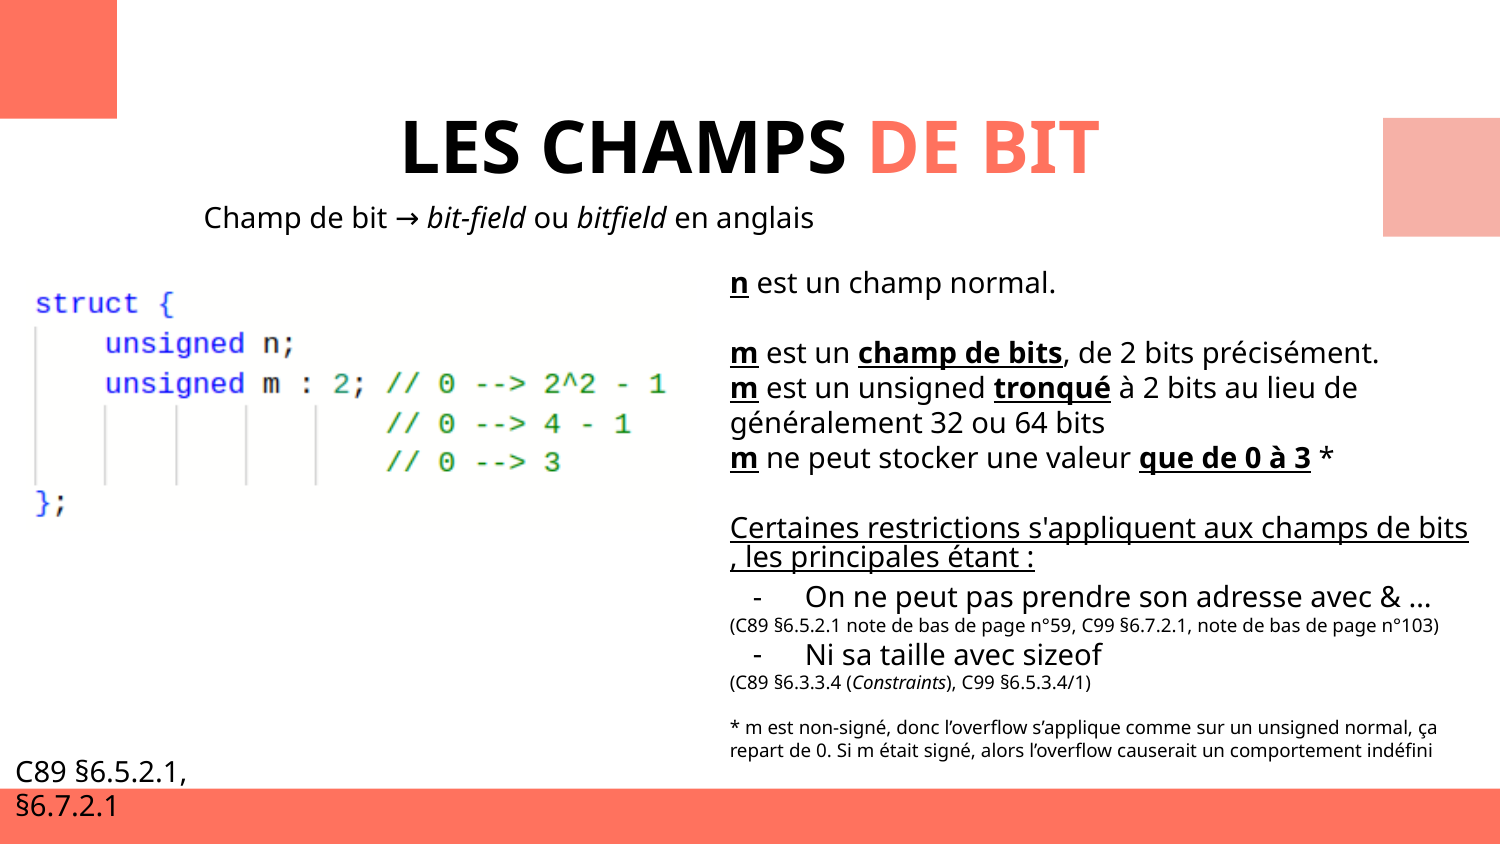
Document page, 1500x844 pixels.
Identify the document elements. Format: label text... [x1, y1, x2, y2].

picture [26, 280, 697, 532]
text_box C89 §6.5.2.1, §6.7.2.1 [0, 737, 304, 790]
title LES CHAMPS DE BIT [0, 107, 1500, 181]
text_box Champ de bit → bit-field ou bitfield en anglais [188, 184, 879, 250]
text_box n est un champ normal. m est un champ de bits, de 2 bits précisément. m est un unsigned tronqué à 2 bits au lieu de généralement 32 ou 64 bits m ne peut stocker une valeur que de 0 à 3 * Certaines restrictions s'appliquent aux champs de bits, les principales étant : On ne peut pas prendre son adresse avec & … (C89 §6.5.2.1 note de bas de page n°59, C99 §6.7.2.1, note de bas de page n°103) Ni sa taille avec sizeof (C89 §6.3.3.4 (Constraints), C99 §6.5.3.4/1) * m est non-signé, donc l’overflow s’applique comme sur un unsigned normal, ça repart de 0. Si m était signé, alors l’overflow causerait un comportement indéfini [714, 249, 1488, 784]
